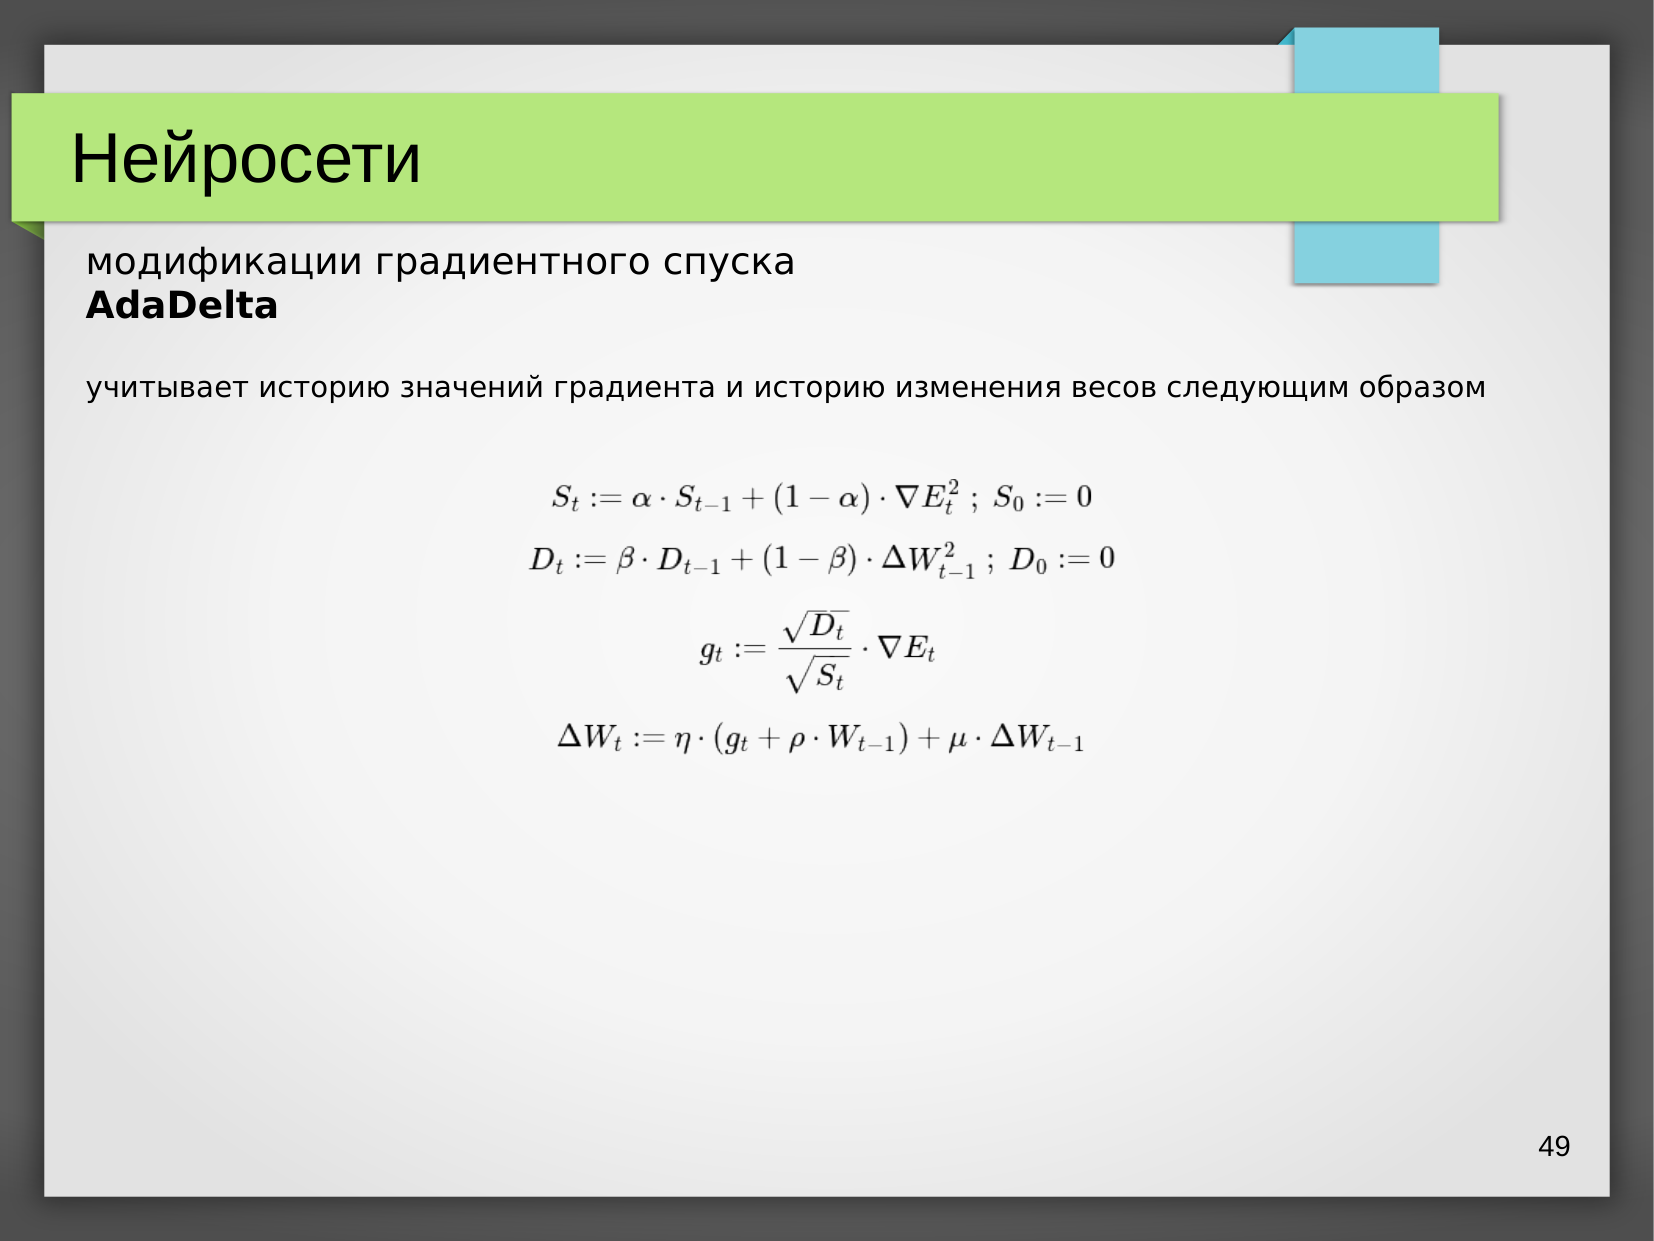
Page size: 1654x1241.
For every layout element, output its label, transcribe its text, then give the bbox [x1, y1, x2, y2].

text_box модификации градиентного спуска AdaDelta учитывает историю значений градиента и историю изменения весов следующим образом [70, 232, 1512, 447]
title Нейросети [70, 118, 1205, 199]
picture [0, 0, 1654, 1241]
